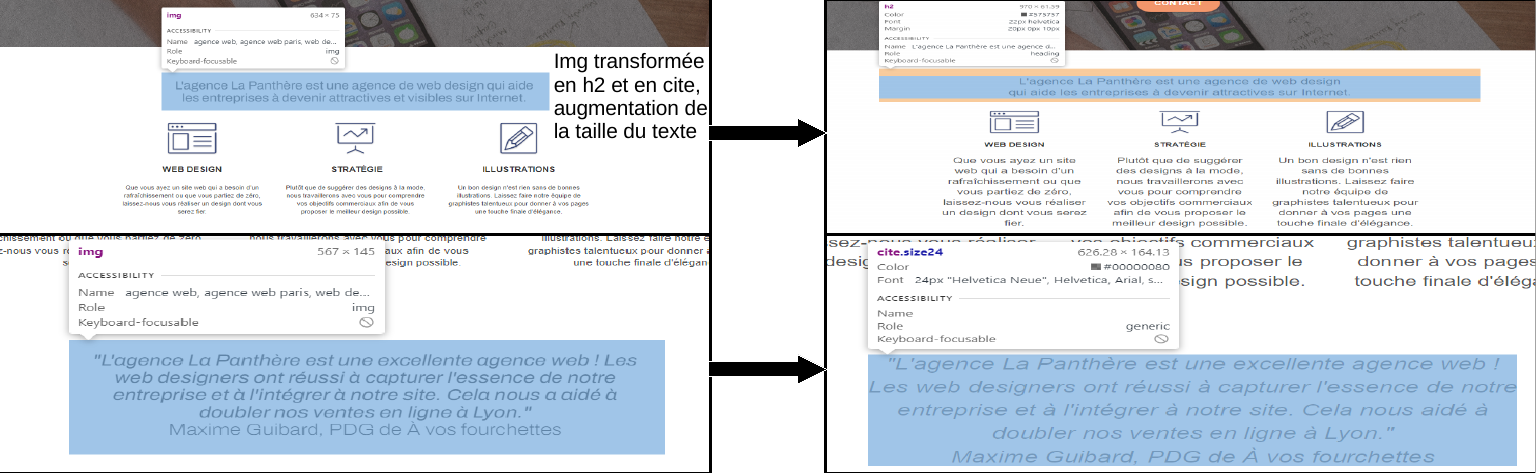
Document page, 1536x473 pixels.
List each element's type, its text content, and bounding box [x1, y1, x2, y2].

picture [826, 236, 1536, 473]
text_box [727, 118, 827, 148]
picture [0, 0, 709, 233]
picture [826, 0, 1536, 233]
text_box Img transformée en h2 et en cite, augmentation de la taille du texte [537, 41, 727, 153]
picture [0, 236, 709, 473]
text_box [708, 354, 827, 384]
